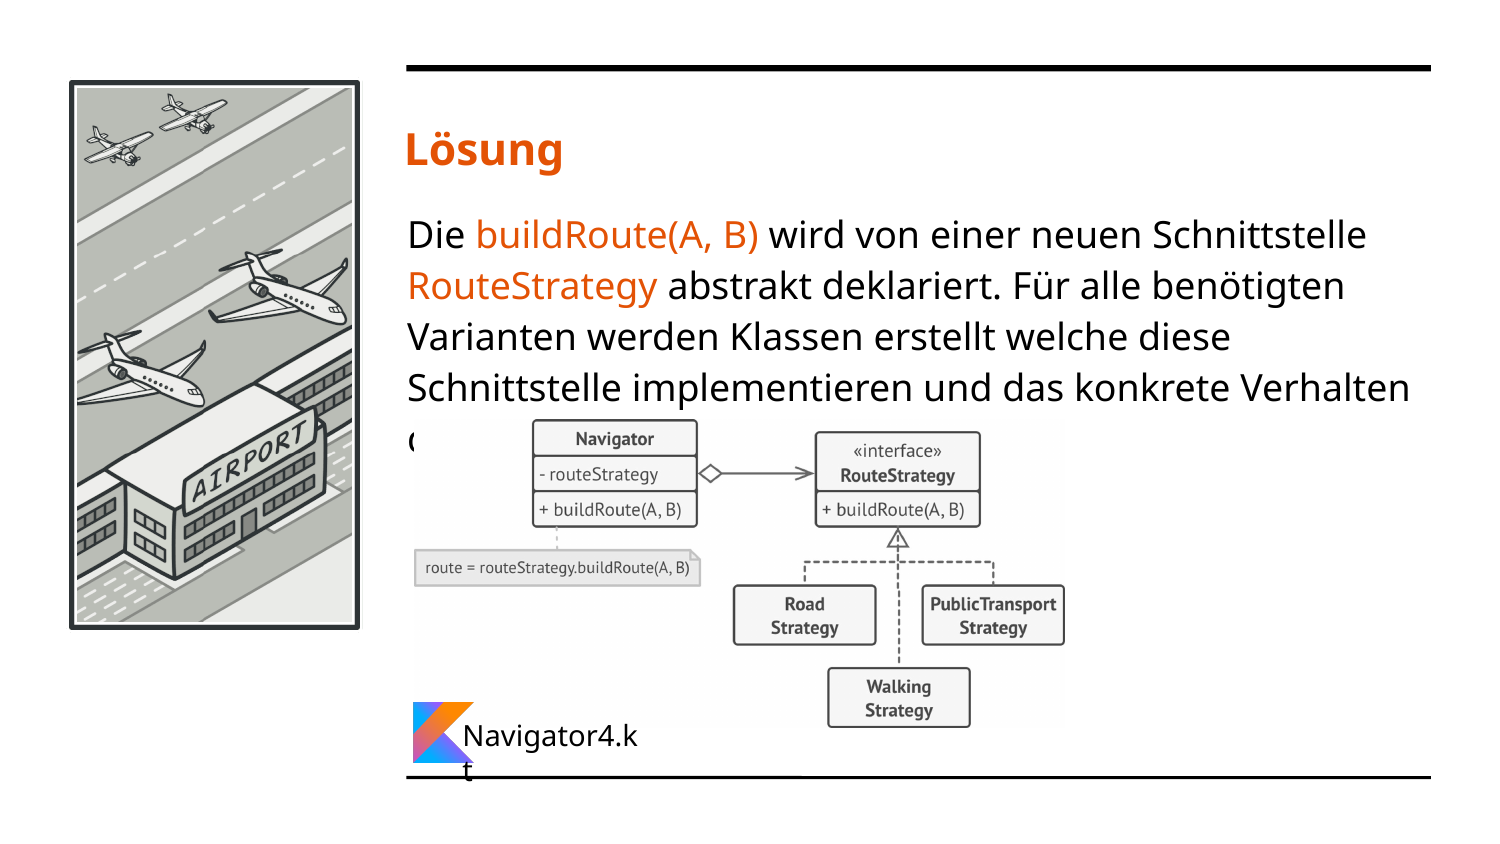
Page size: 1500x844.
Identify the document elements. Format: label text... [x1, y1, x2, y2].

subtitle Die buildRoute(A, B) wird von einer neuen Schnittstelle RouteStrategy abstrakt deklariert. Für alle benötigten Varianten werden Klassen erstellt welche diese Schnittstelle implementieren und das konkrete Verhalten definieren. [392, 193, 1431, 735]
text_box Navigator4.kt [447, 702, 659, 803]
picture [403, 419, 1065, 763]
title Lösung [389, 103, 1428, 194]
picture [65, 74, 363, 758]
